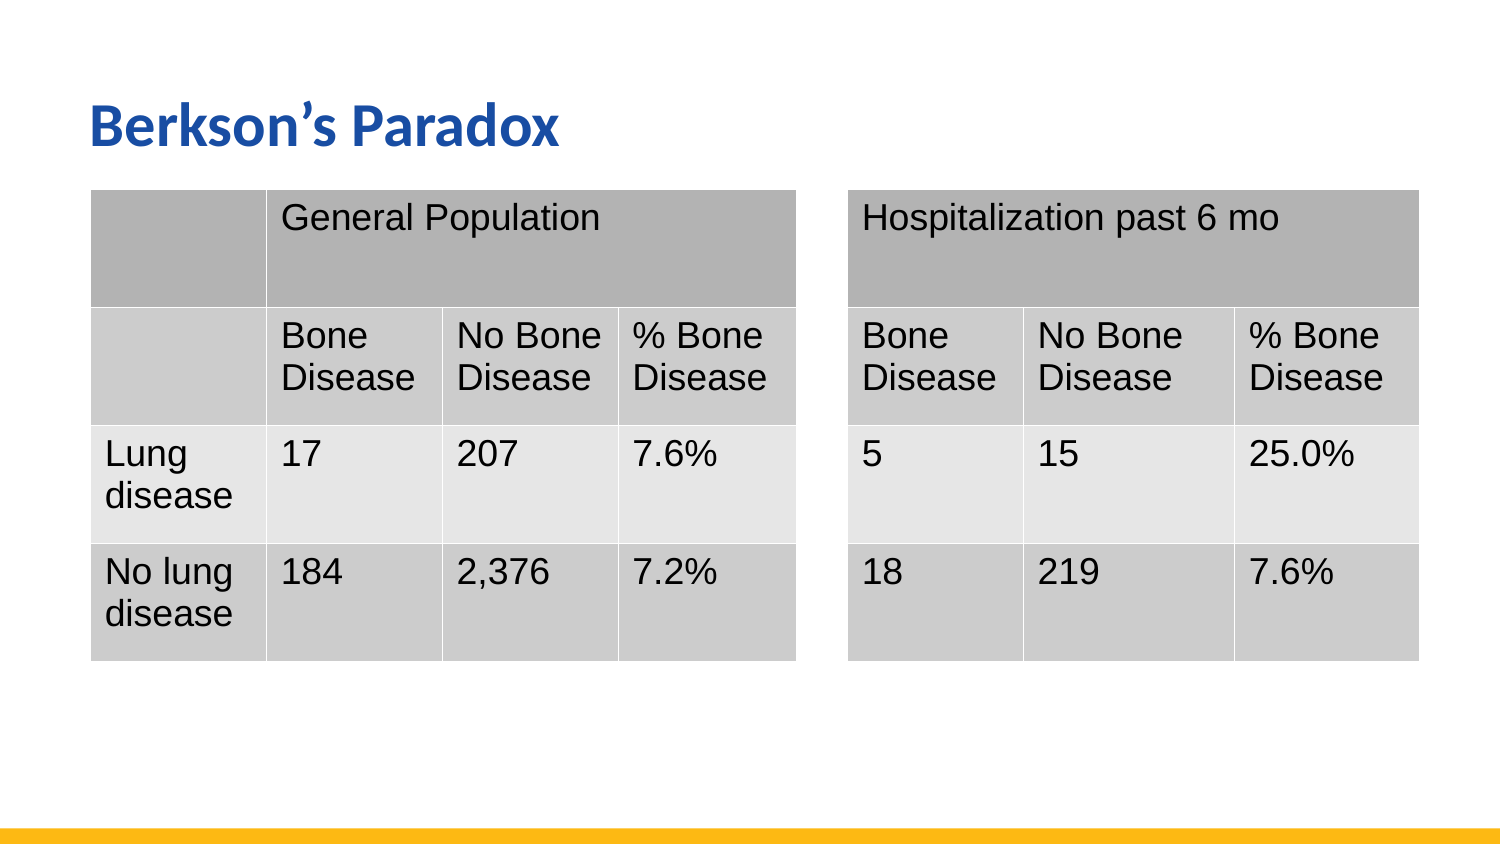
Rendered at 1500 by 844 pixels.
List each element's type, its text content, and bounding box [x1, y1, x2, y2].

table_header General Population [267, 190, 796, 307]
table_cell 184 [267, 544, 442, 661]
table_cell 207 [443, 426, 618, 543]
table_cell 17 [267, 426, 442, 543]
table_cell No lung disease [91, 544, 266, 661]
table_cell 7.6% [619, 426, 796, 543]
table_cell 7.6% [1235, 544, 1419, 661]
table_cell Bone Disease [267, 308, 442, 425]
table_cell Lung disease [91, 426, 266, 543]
table_cell [797, 308, 847, 425]
table_cell No Bone Disease [443, 308, 618, 425]
table_cell [797, 544, 847, 661]
text_box Berkson’s Paradox [74, 0, 1425, 197]
table_cell [91, 308, 266, 425]
table_cell No Bone Disease [1024, 308, 1234, 425]
table_cell % Bone Disease [619, 308, 796, 425]
table_cell 2,376 [443, 544, 618, 661]
table_cell 7.2% [619, 544, 796, 661]
table_cell 219 [1024, 544, 1234, 661]
table_cell 25.0% [1235, 426, 1419, 543]
table_cell [797, 426, 847, 543]
table_header [91, 190, 266, 307]
table_cell % Bone Disease [1235, 308, 1419, 425]
table_header Hospitalization past 6 mo [848, 190, 1419, 307]
table_cell 18 [848, 544, 1023, 661]
table_cell Bone Disease [848, 308, 1023, 425]
table_header [797, 190, 847, 307]
table_cell 15 [1024, 426, 1234, 543]
table_cell 5 [848, 426, 1023, 543]
